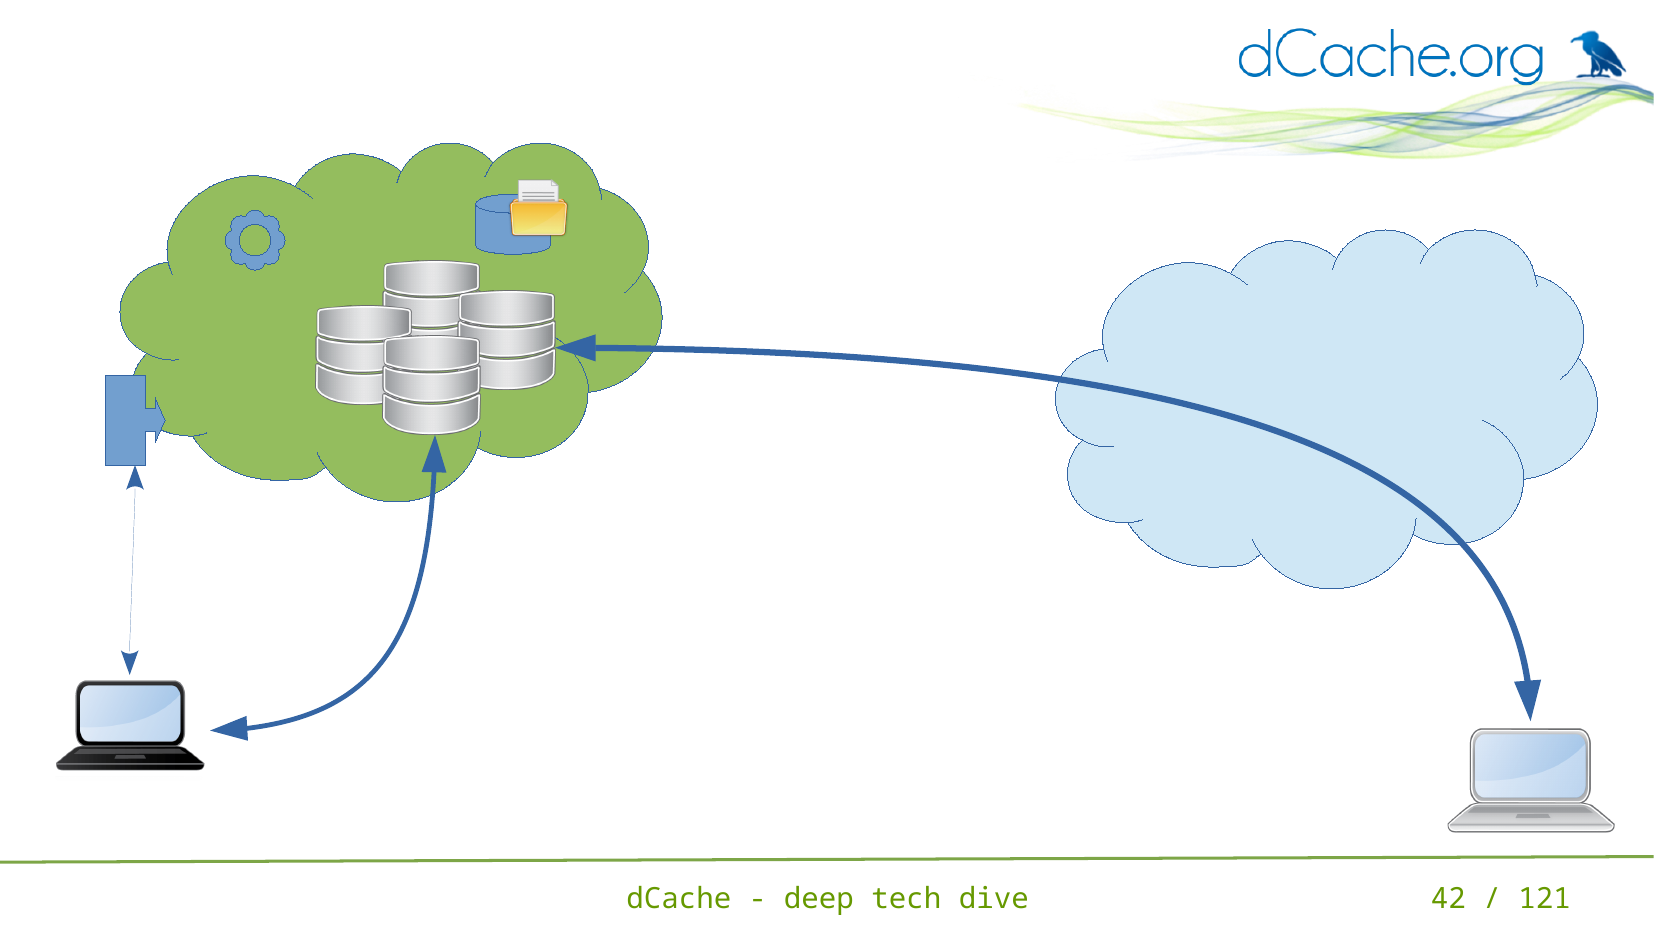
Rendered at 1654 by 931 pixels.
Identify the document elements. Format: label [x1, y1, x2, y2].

picture [506, 179, 571, 239]
picture [1440, 721, 1622, 841]
picture [315, 260, 556, 436]
text_box [1061, 229, 1598, 543]
text_box [105, 143, 663, 502]
text_box [436, 349, 653, 493]
text_box [1055, 383, 1458, 589]
picture [956, 16, 1654, 169]
picture [49, 674, 211, 787]
